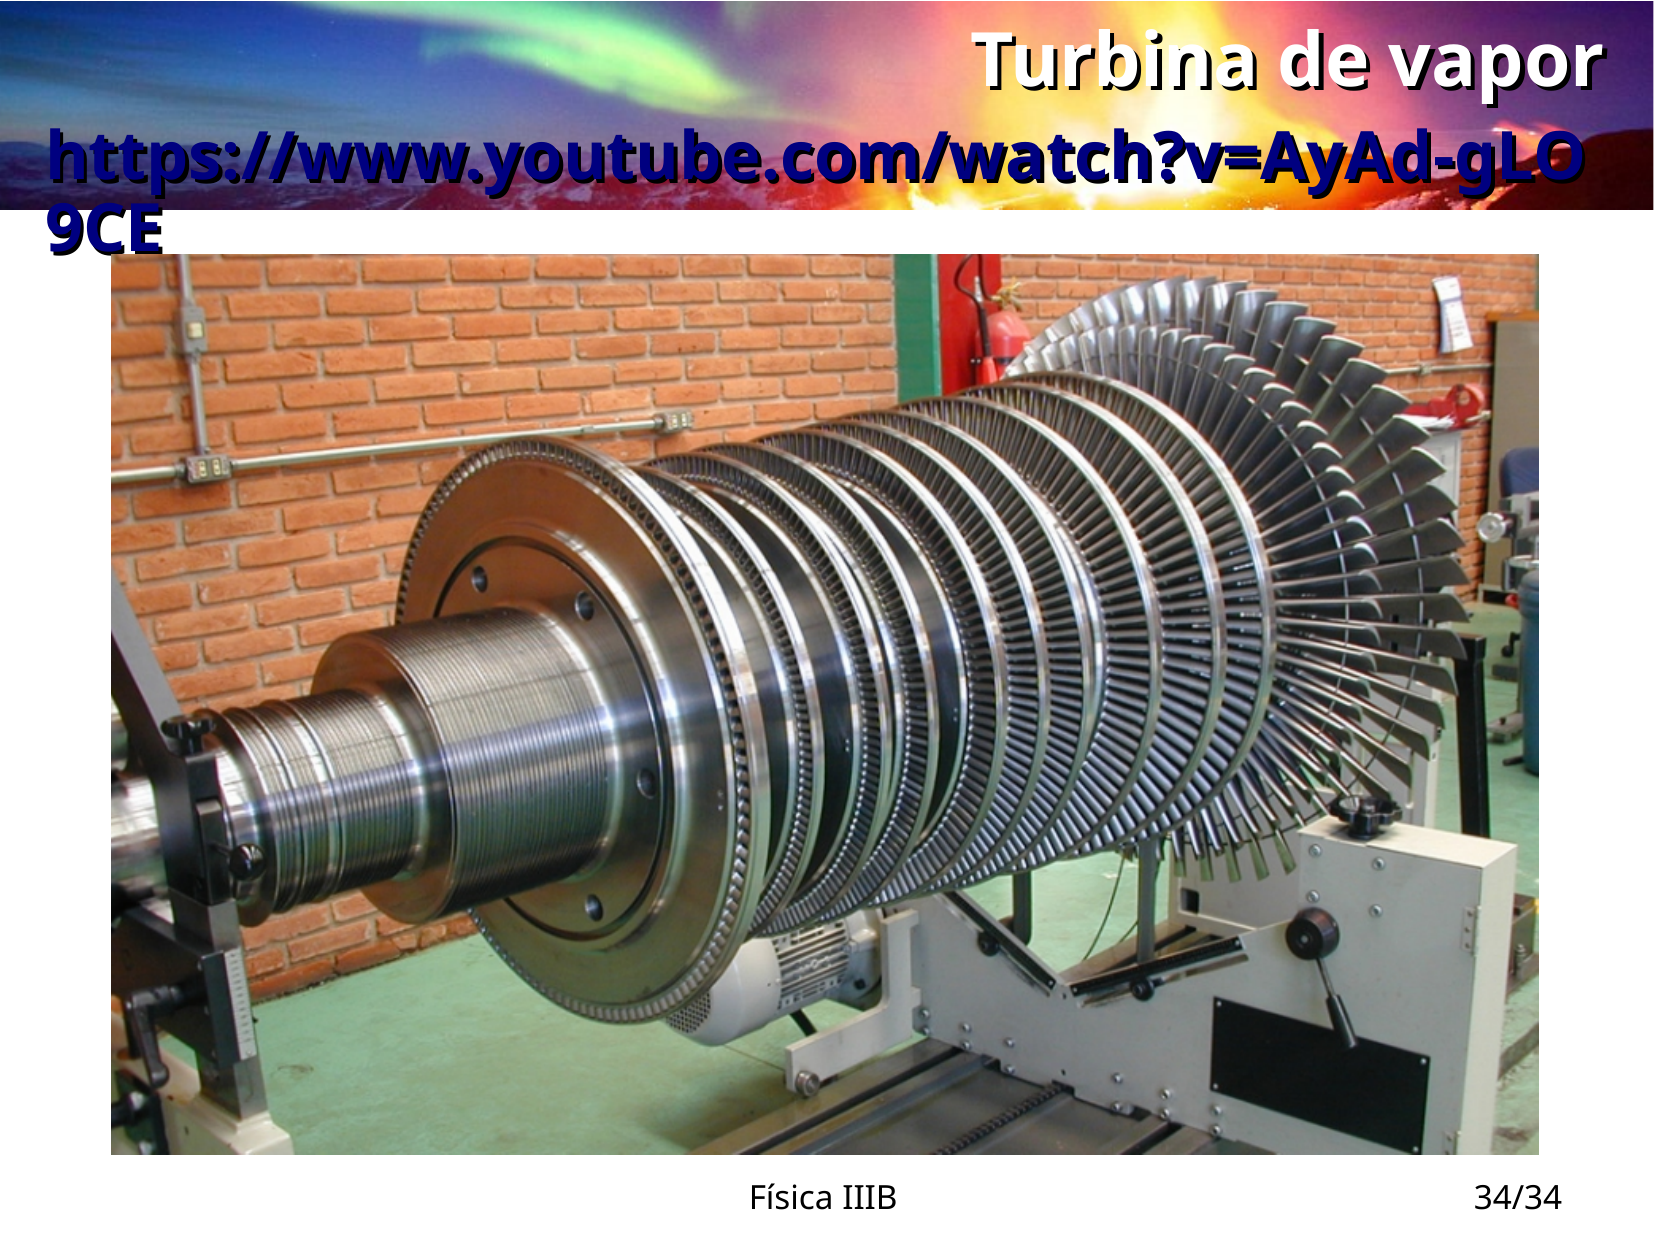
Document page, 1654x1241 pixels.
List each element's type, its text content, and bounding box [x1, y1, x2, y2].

picture [0, 1, 1654, 210]
picture [111, 254, 1539, 1156]
title Turbina de vapor https://www.youtube.com/watch?v=AyAd-gLO9CE [45, 15, 1606, 191]
